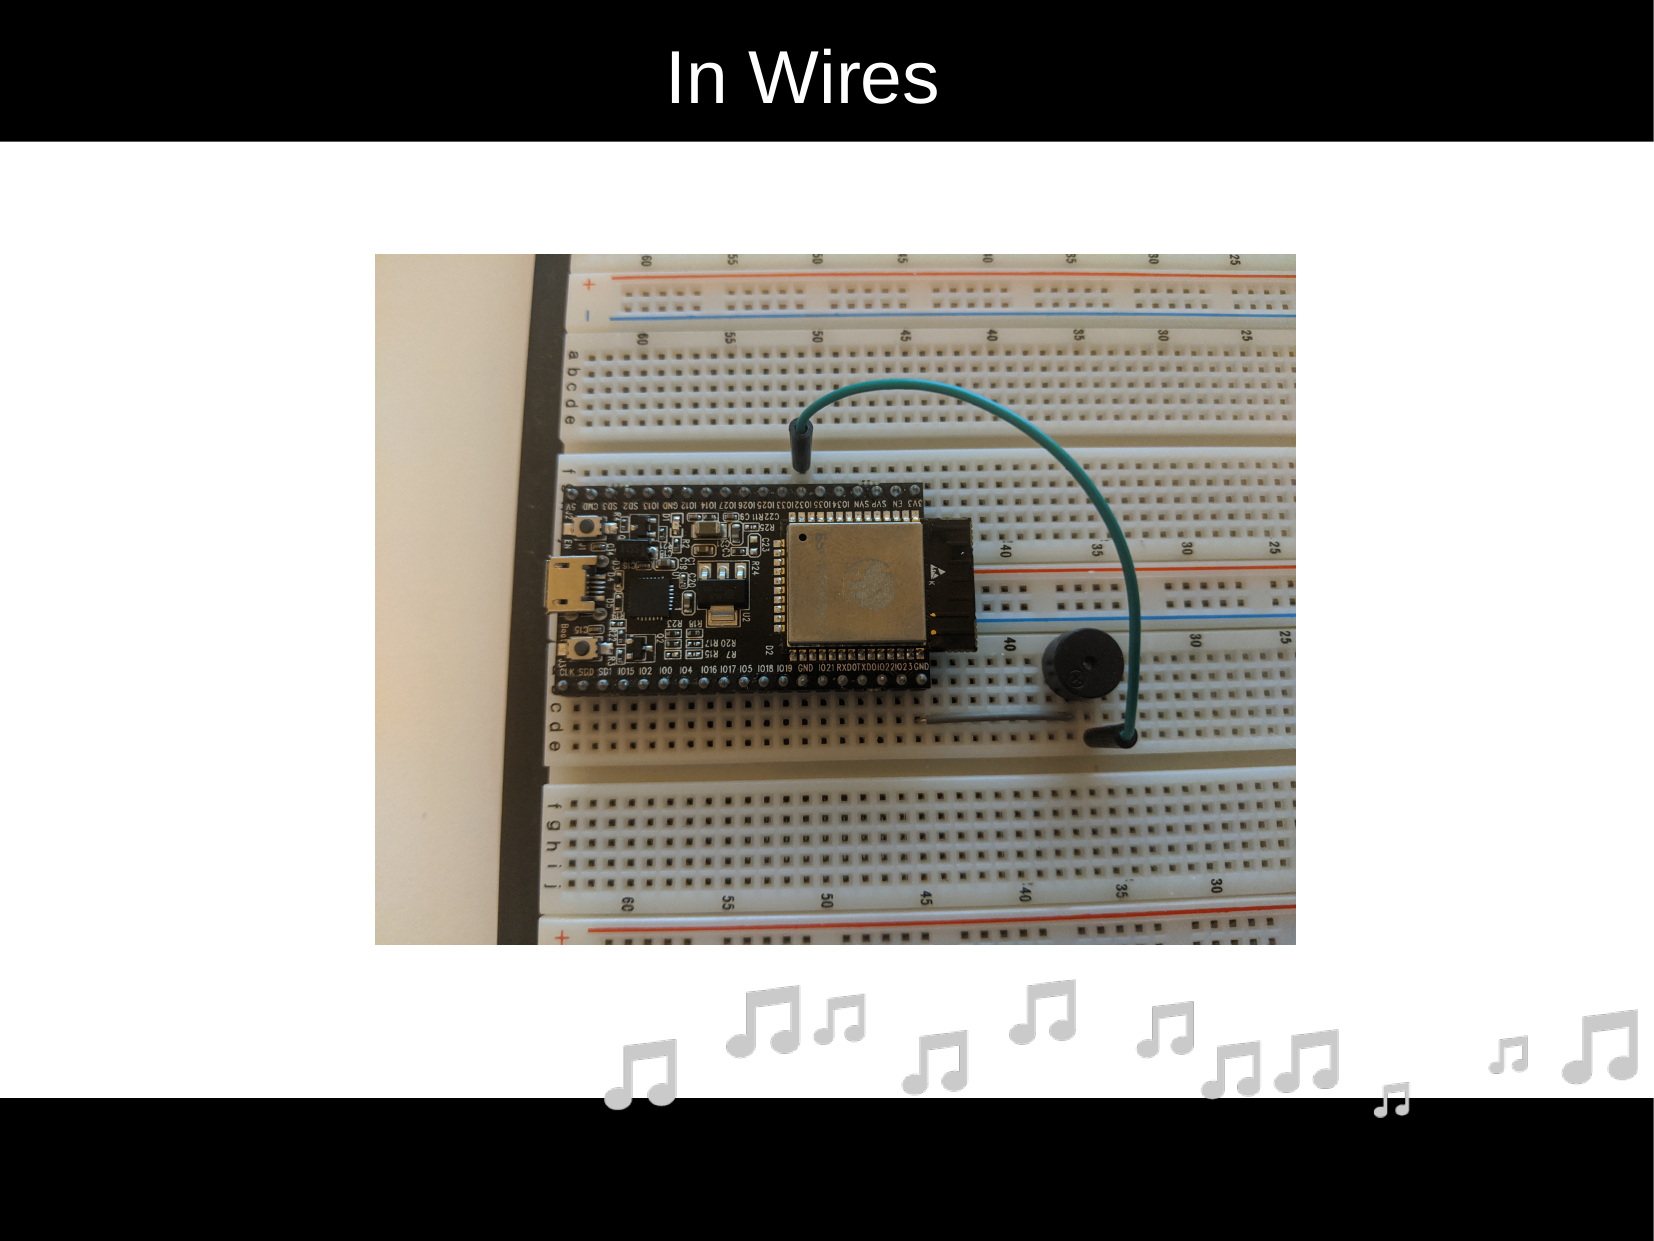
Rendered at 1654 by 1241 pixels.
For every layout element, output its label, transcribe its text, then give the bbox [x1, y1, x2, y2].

title In Wires [59, 8, 1548, 148]
picture [375, 254, 1296, 946]
